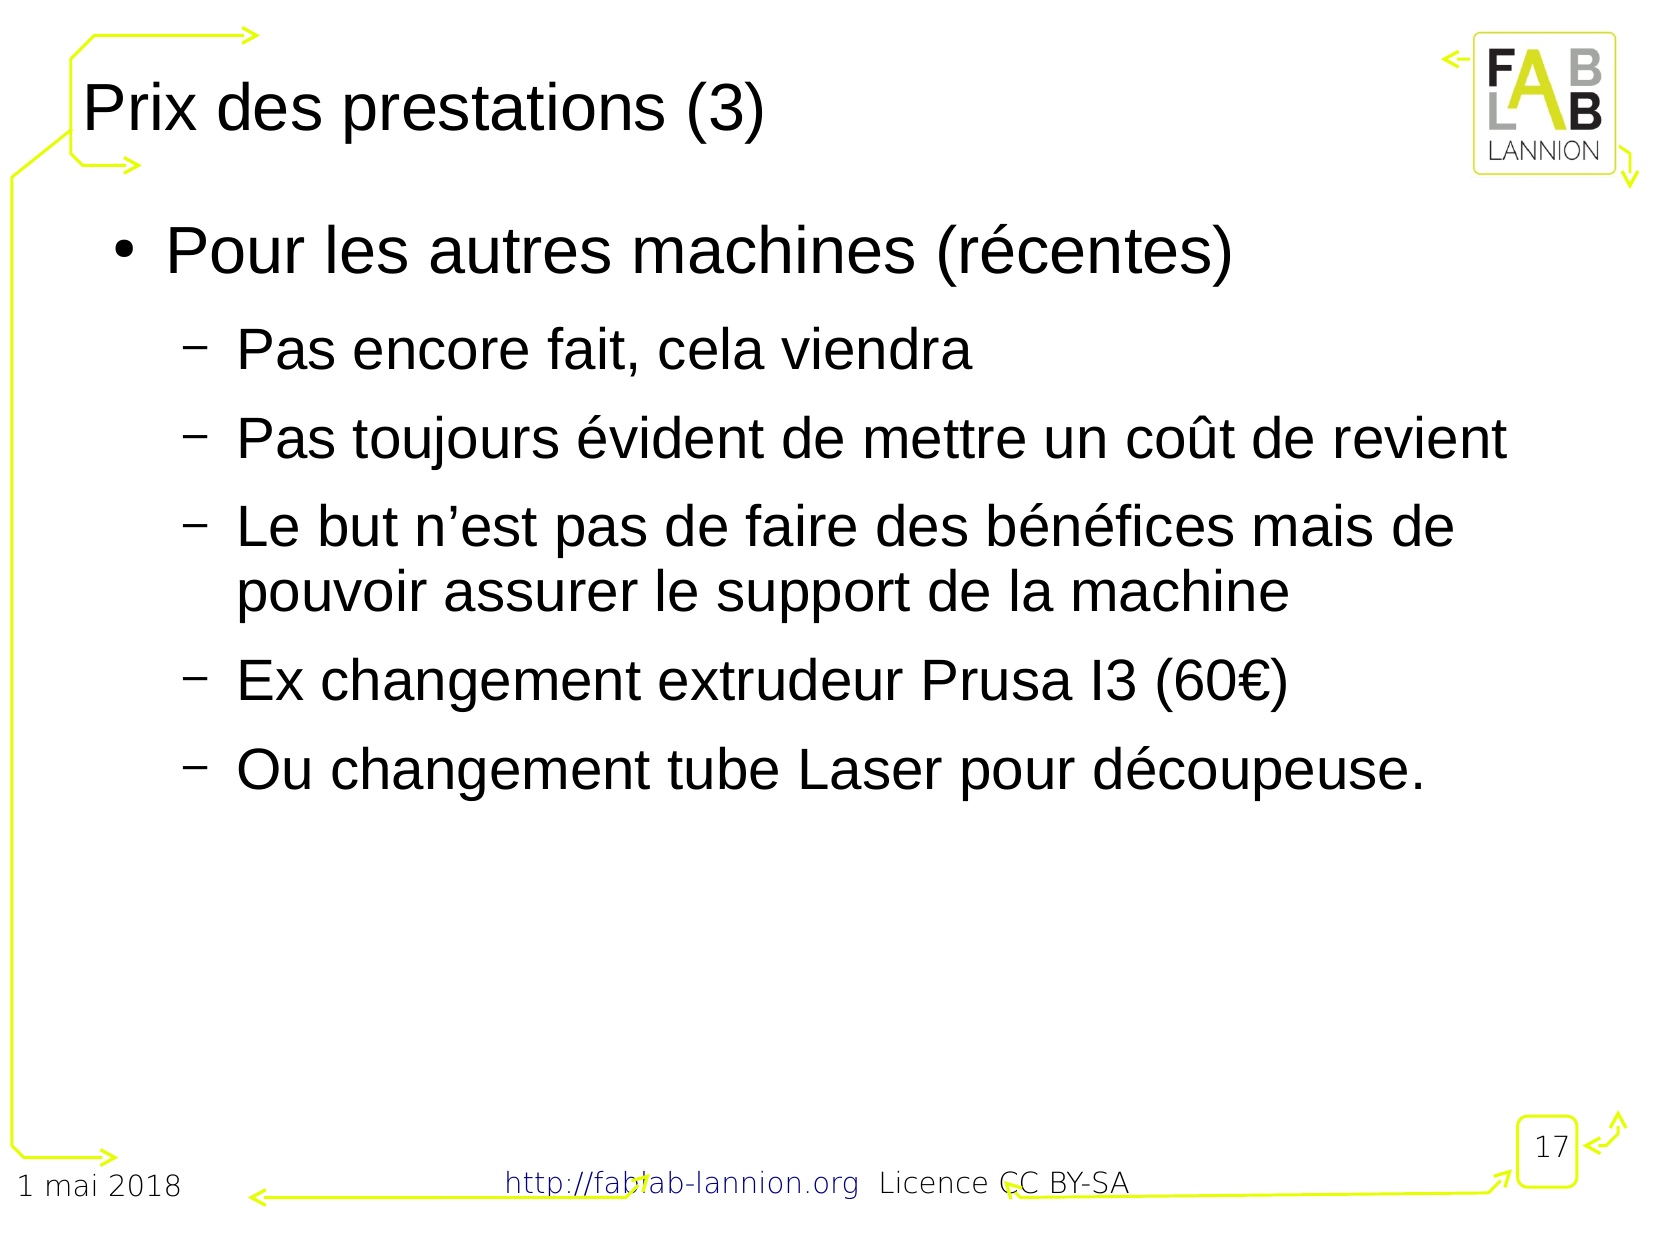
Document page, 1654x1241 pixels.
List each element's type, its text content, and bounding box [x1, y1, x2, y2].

list Pour les autres machines (récentes) Pas encore fait, cela viendra Pas toujours évident de mettre un coût de revient Le but n’est pas de faire des bénéfices mais de pouvoir assurer le support de la machine Ex changement extrudeur Prusa I3 (60€) Ou changement tube Laser pour découpeuse. [94, 212, 1583, 1151]
title Prix des prestations (3) [82, 49, 1441, 166]
picture [1470, 29, 1619, 178]
